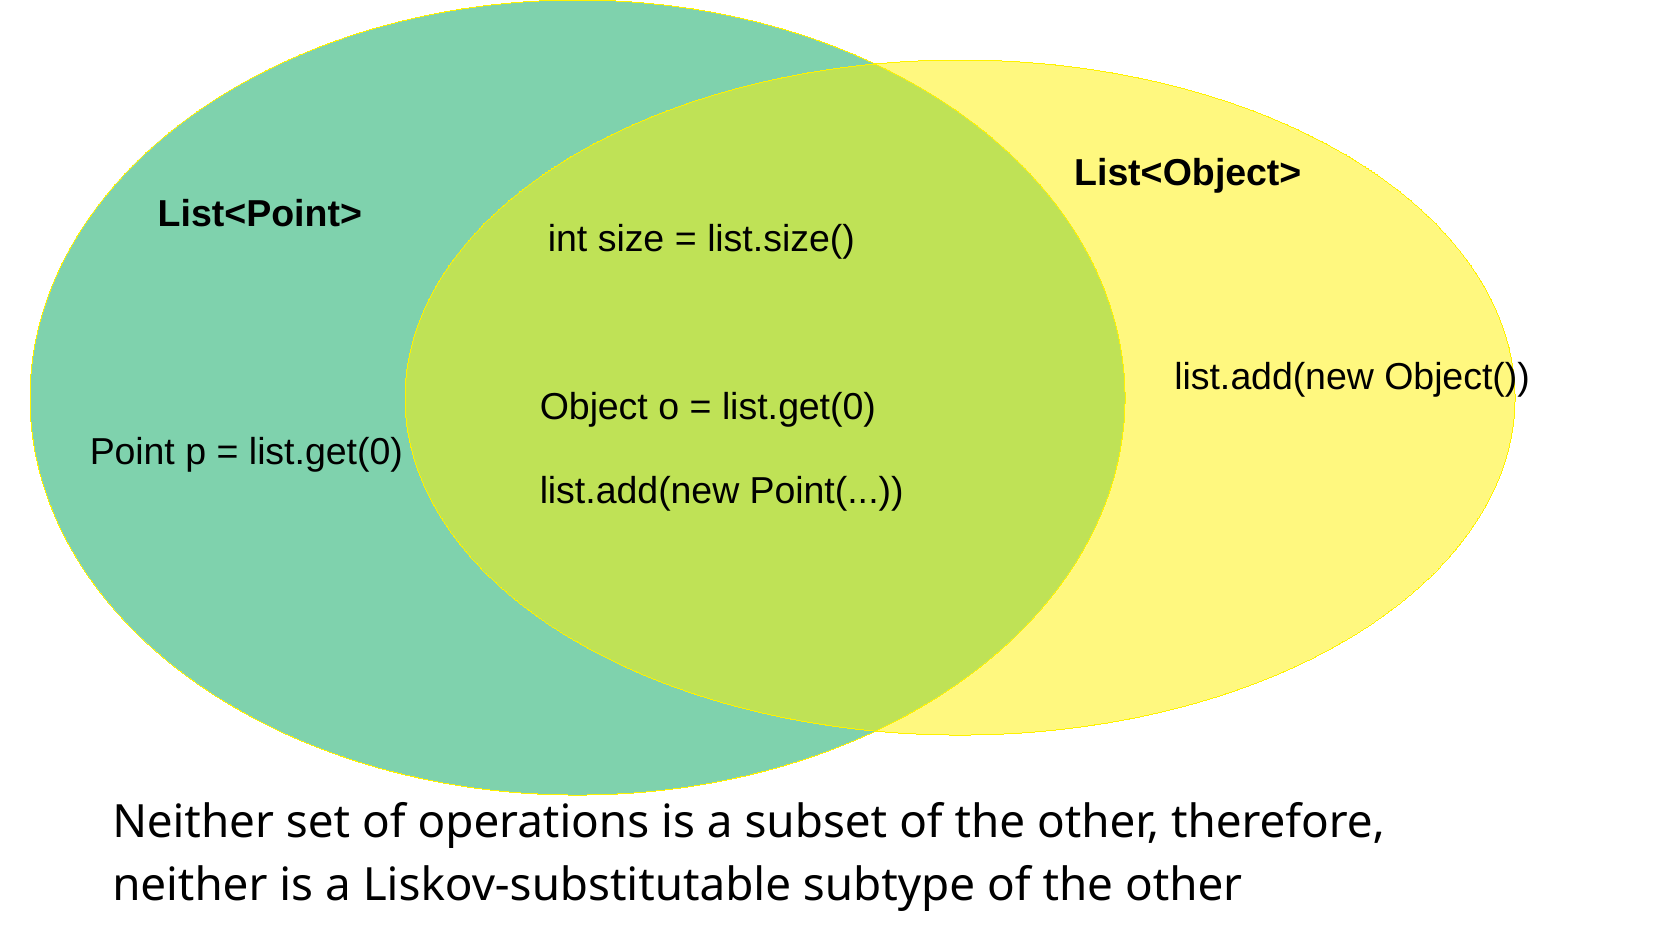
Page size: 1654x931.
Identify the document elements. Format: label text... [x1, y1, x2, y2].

text_box Object o = list.get(0) list.add(new Point(...)) [525, 378, 1007, 559]
text_box int size = list.size() [533, 210, 871, 267]
text_box List<Object> [1059, 144, 1375, 215]
text_box list.add(new Object()) [1159, 348, 1546, 406]
text_box [30, 0, 1515, 781]
text_box Neither set of operations is a subset of the other, therefore, neither is a Liskov-substitutable subtype of the other [97, 781, 1595, 916]
text_box List<Point> [142, 184, 428, 256]
text_box Point p = list.get(0) [75, 423, 419, 481]
